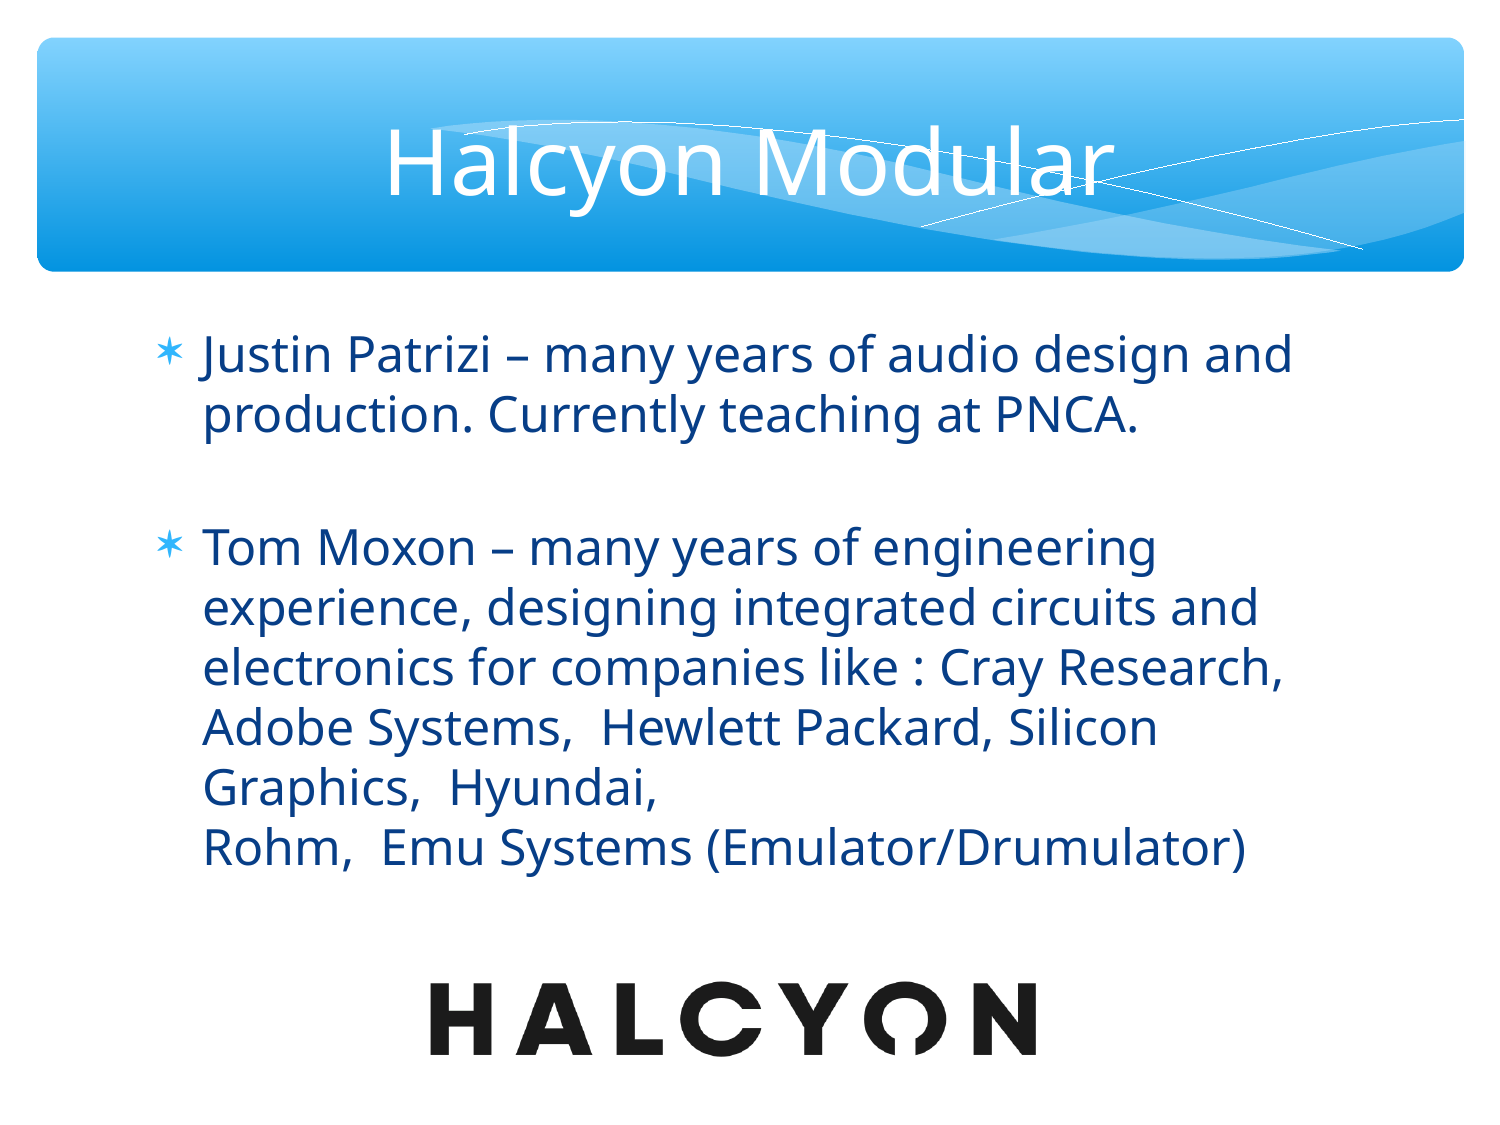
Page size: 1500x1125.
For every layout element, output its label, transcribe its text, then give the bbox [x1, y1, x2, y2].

picture [345, 914, 1141, 1120]
title Halcyon Modular [75, 40, 1426, 276]
list Justin Patrizi – many years of audio design and production. Currently teaching at PNCA. Tom Moxon – many years of engineering experience, designing integrated circuits and electronics for companies like : Cray Research, Adobe Systems, Hewlett Packard, Silicon Graphics, Hyundai, Rohm, Emu Systems (Emulator/Drumulator) [142, 314, 1359, 1092]
